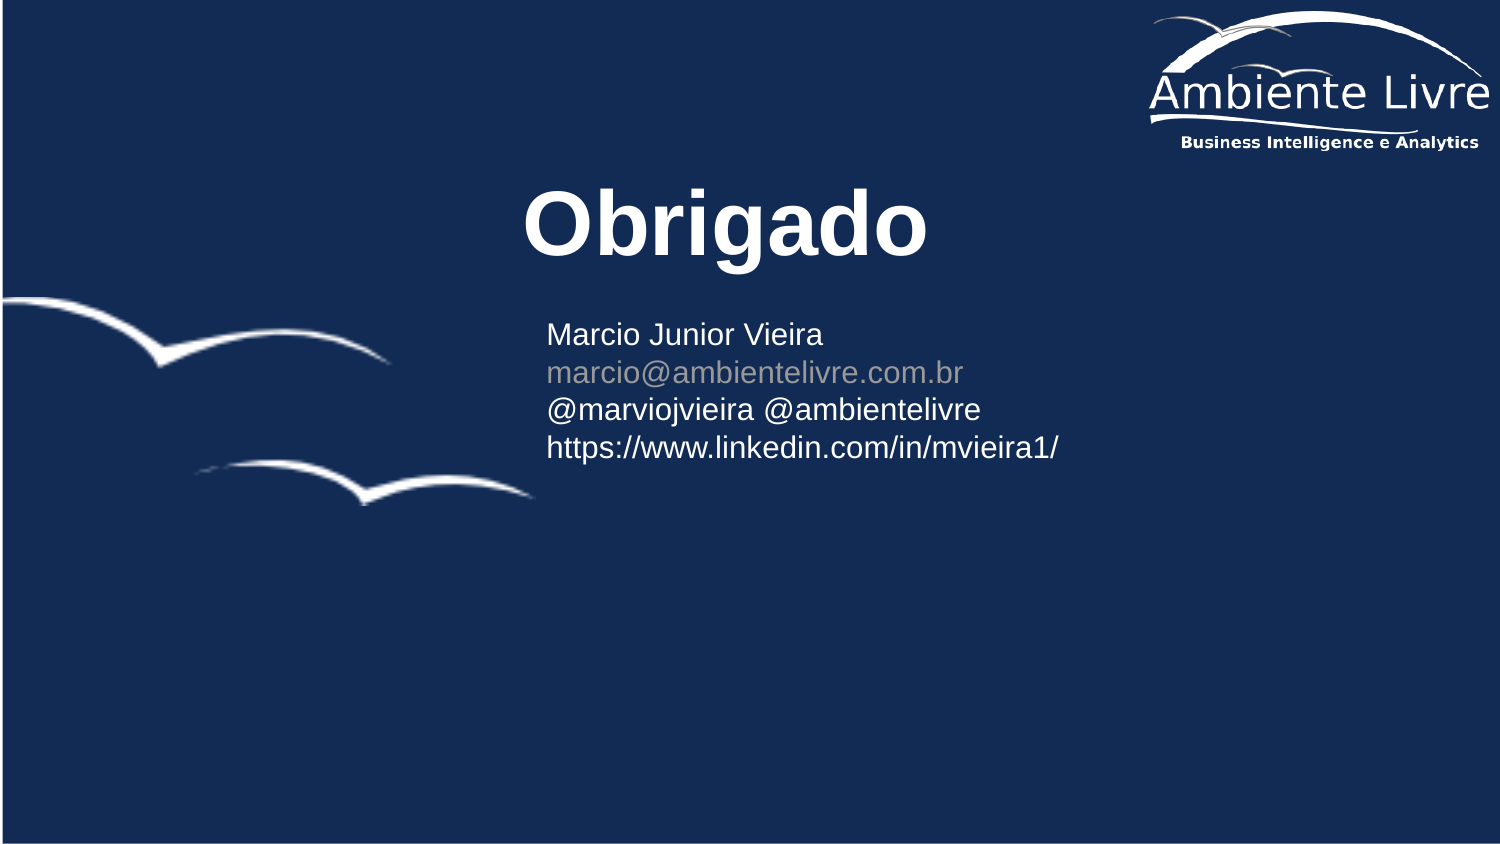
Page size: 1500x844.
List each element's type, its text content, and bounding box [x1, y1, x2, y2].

picture [0, 297, 536, 506]
text_box Marcio Junior Vieira marcio@ambientelivre.com.br @marviojvieira @ambientelivre https://www.linkedin.com/in/mvieira1/ [531, 307, 1489, 472]
title Obrigado [507, 35, 1453, 274]
picture [1149, 11, 1489, 151]
